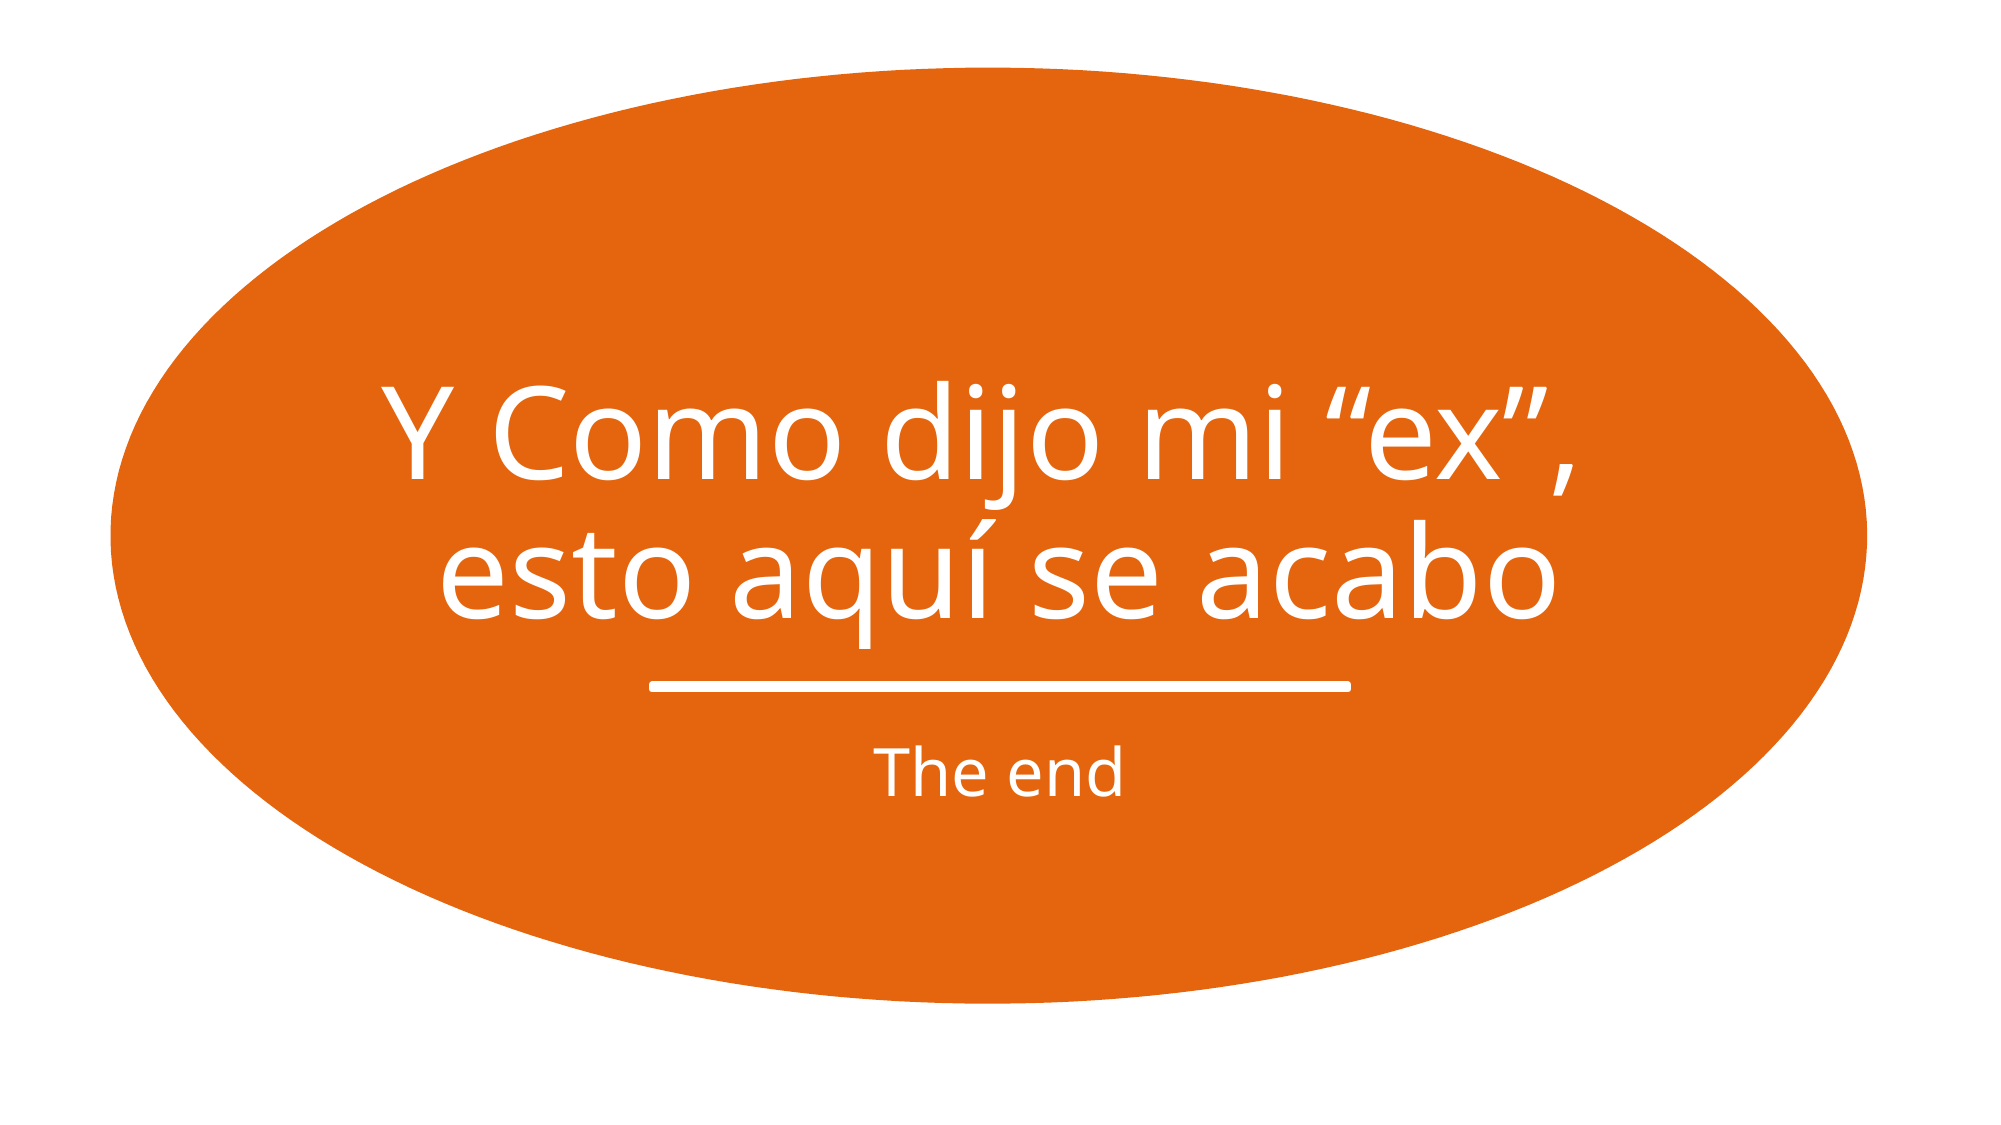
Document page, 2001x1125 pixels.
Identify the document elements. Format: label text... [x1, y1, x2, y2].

list The end [529, 714, 1471, 868]
title Y Como dijo mi “ex”, esto aquí se acabo [338, 313, 1661, 655]
text_box [0, 0, 2000, 1125]
